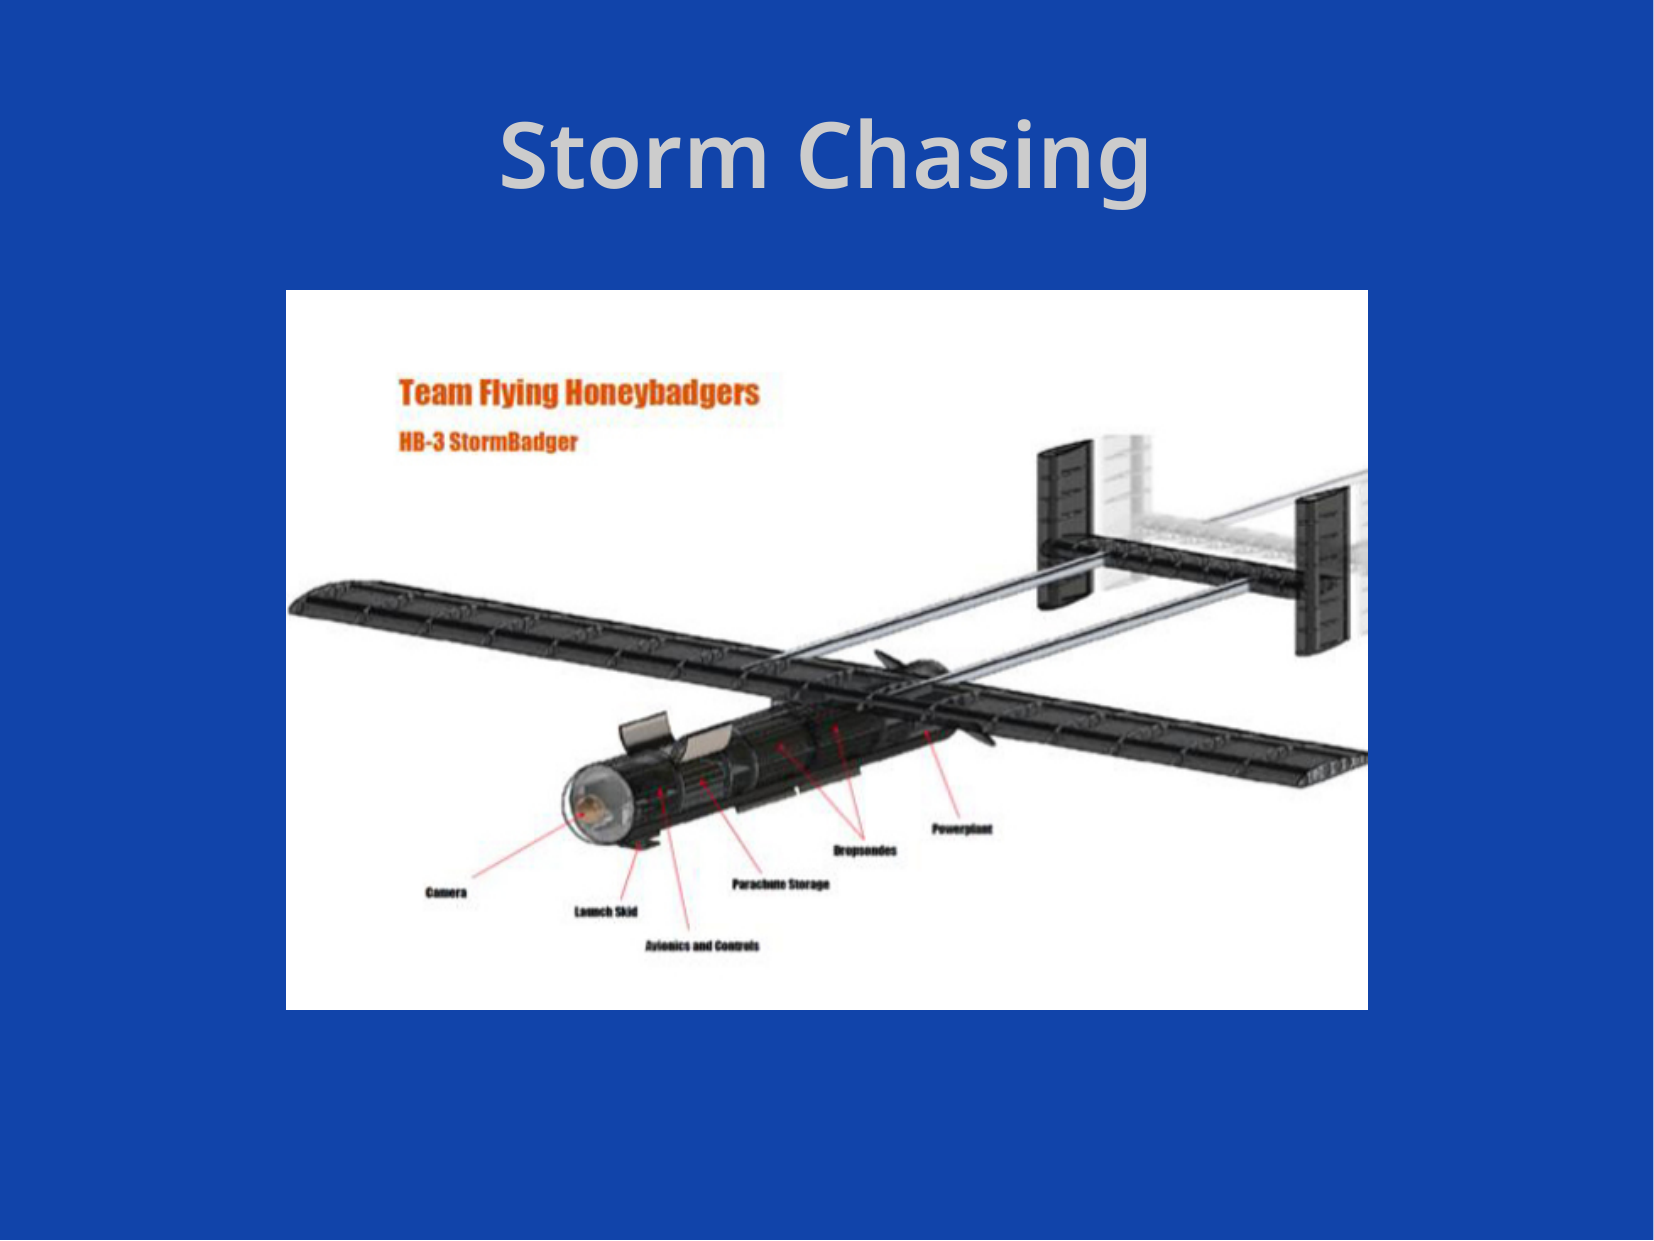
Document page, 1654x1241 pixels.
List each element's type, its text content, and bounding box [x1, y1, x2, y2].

picture [286, 290, 1368, 1010]
title Storm Chasing [82, 49, 1571, 257]
